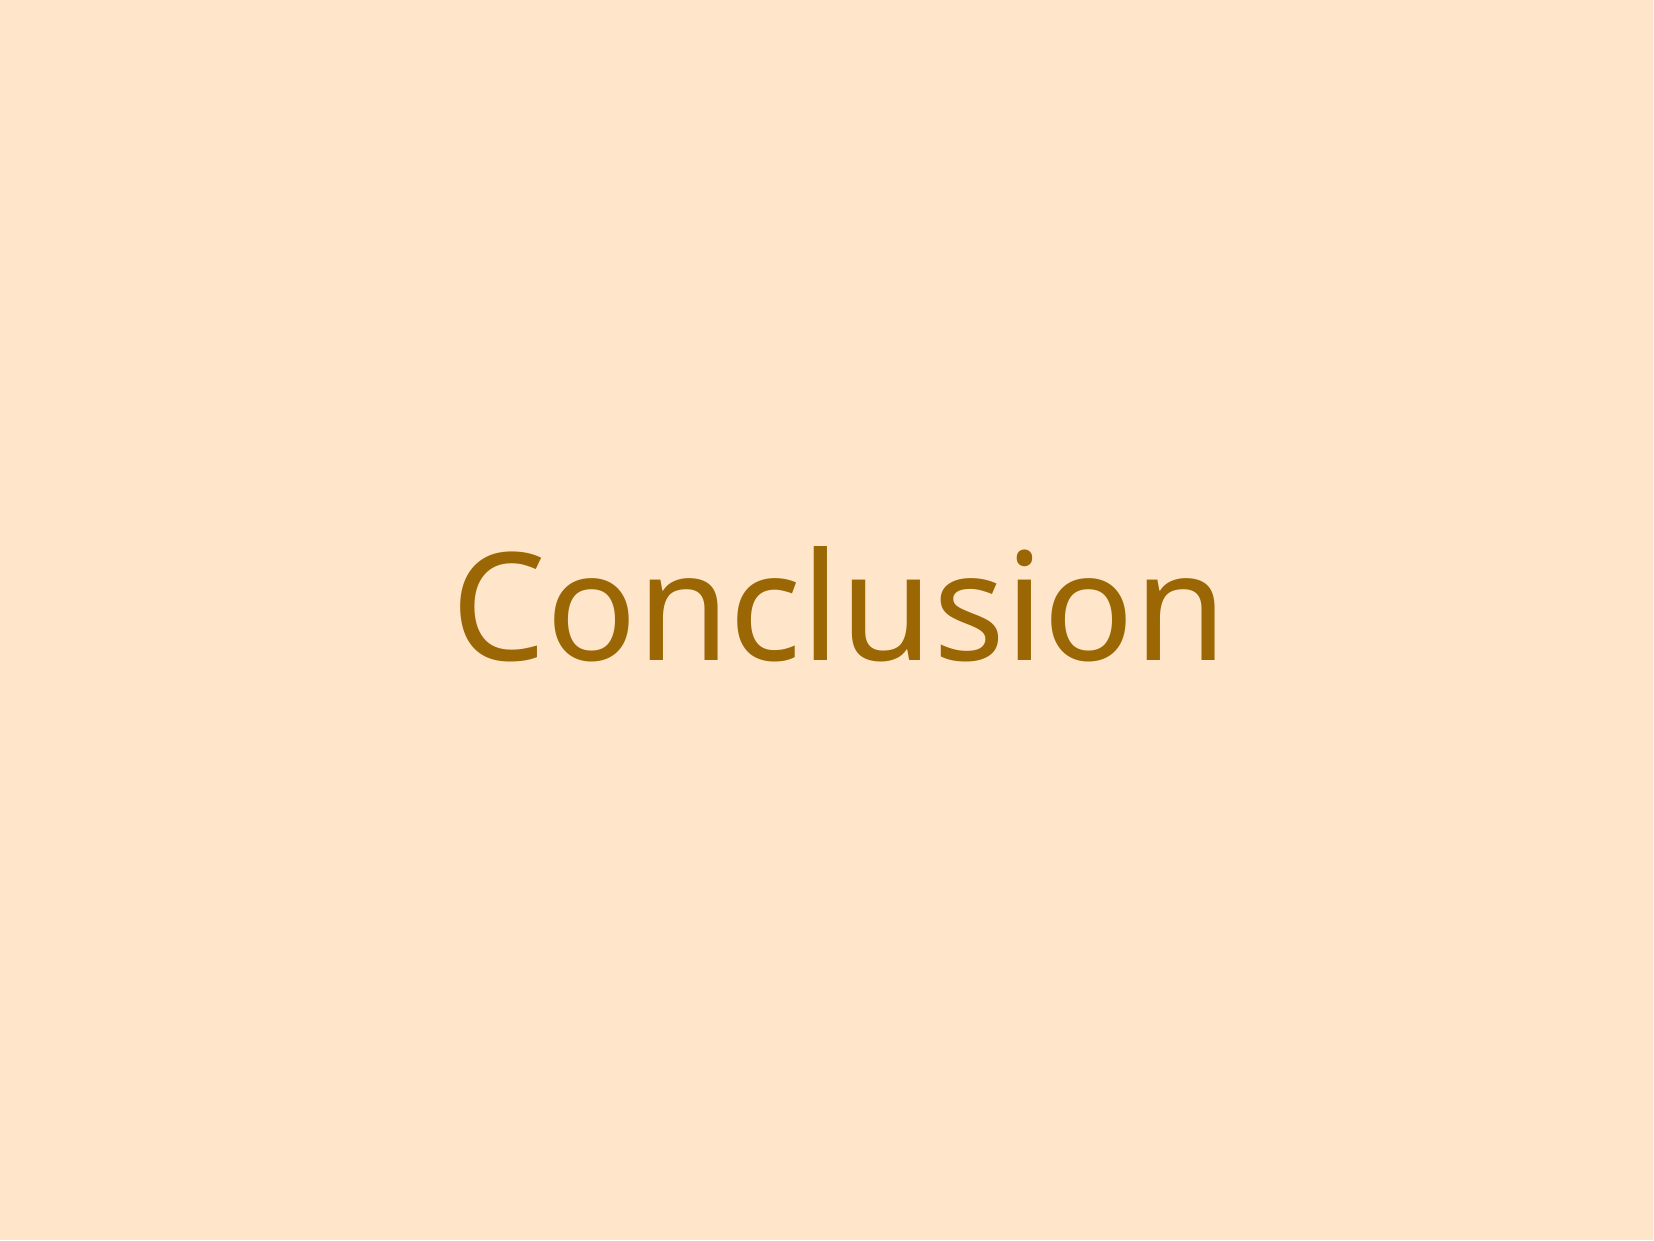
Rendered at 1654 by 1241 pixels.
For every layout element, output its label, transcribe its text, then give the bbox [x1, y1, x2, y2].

list Conclusion [95, 500, 1584, 1241]
